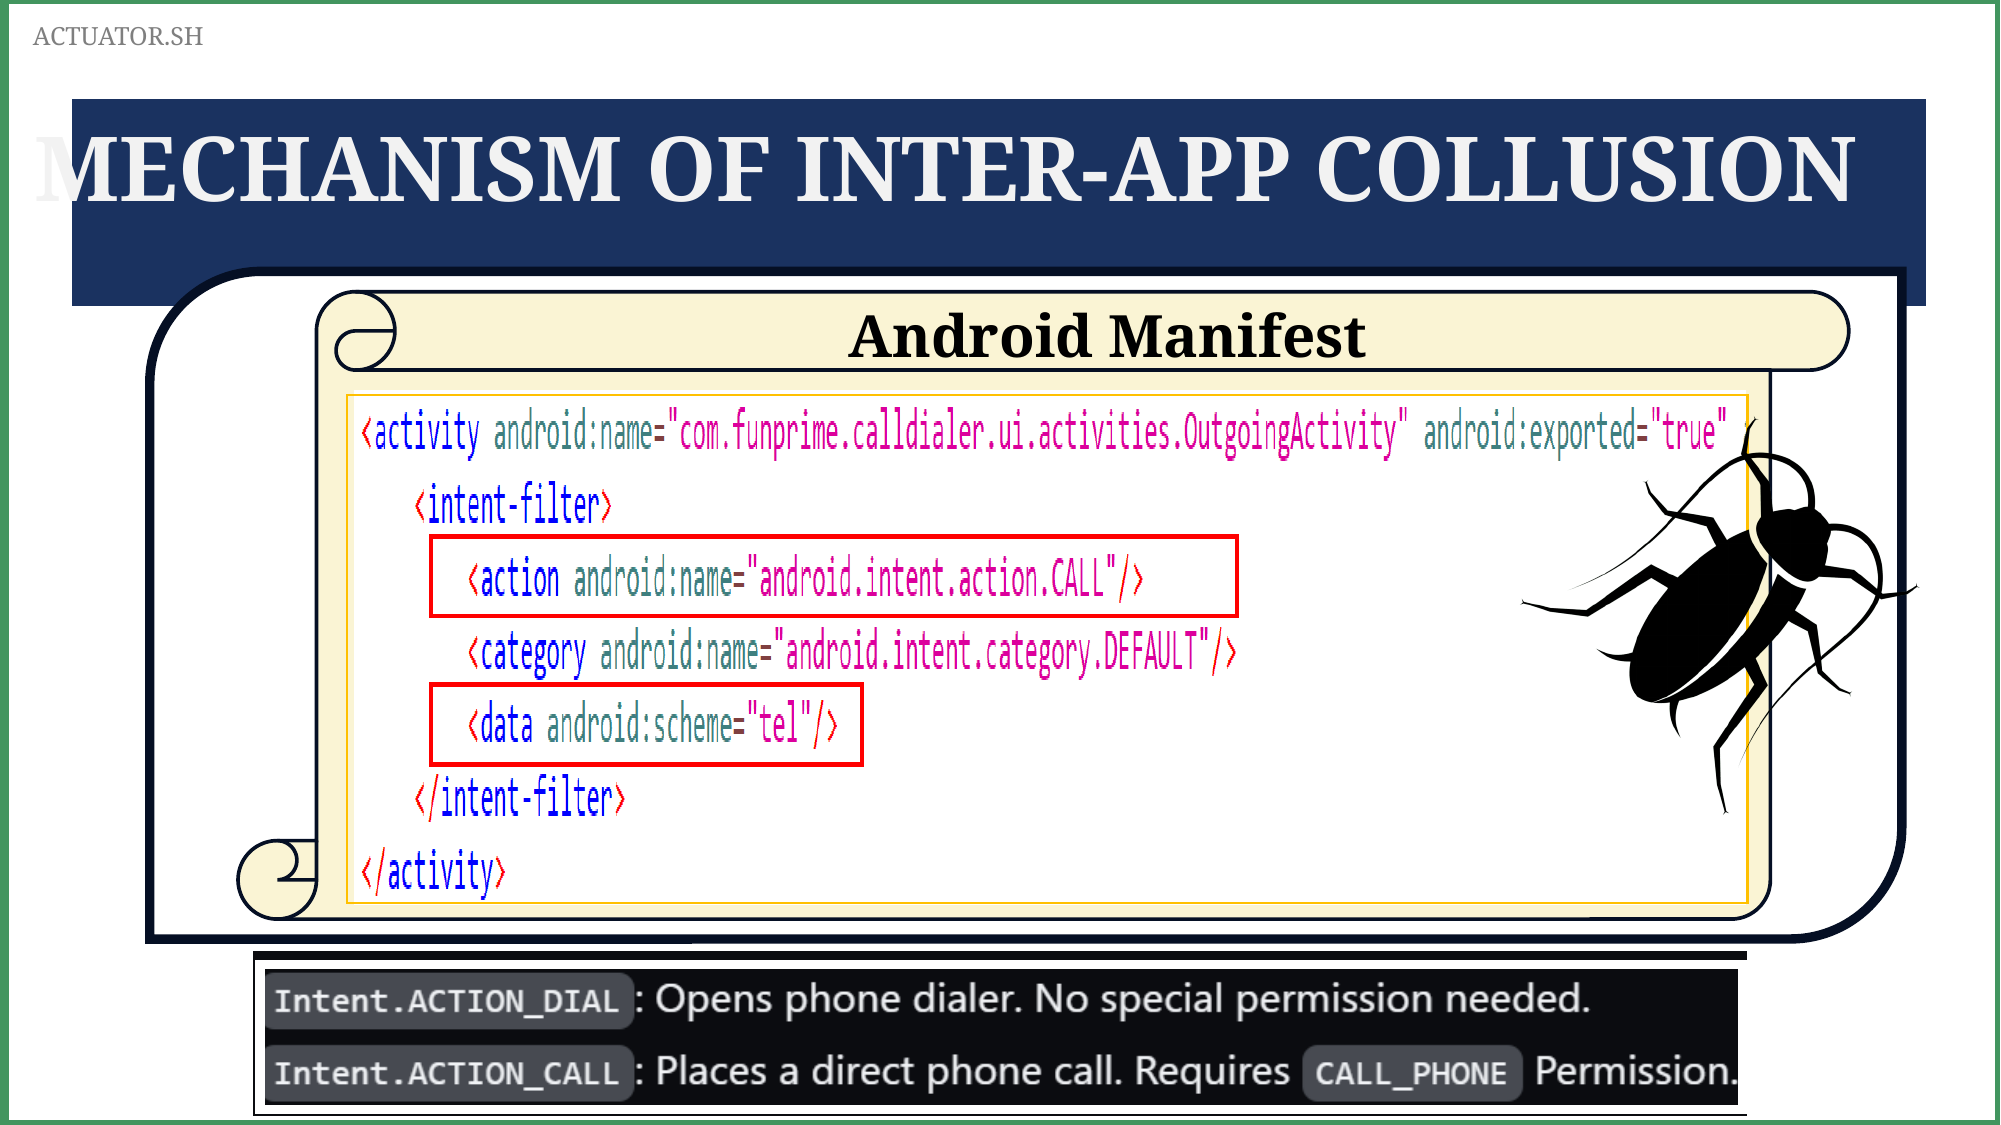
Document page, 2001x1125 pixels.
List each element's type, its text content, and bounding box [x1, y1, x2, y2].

text_box [149, 271, 1902, 940]
text_box Android Manifest [833, 291, 1397, 378]
text_box [348, 396, 354, 902]
picture [253, 951, 1747, 1116]
picture [265, 969, 1738, 1105]
text_box Actuator.sh [17, 12, 295, 62]
title Mechanism of Inter-App Collusion [19, 65, 1995, 228]
picture [354, 359, 1975, 902]
